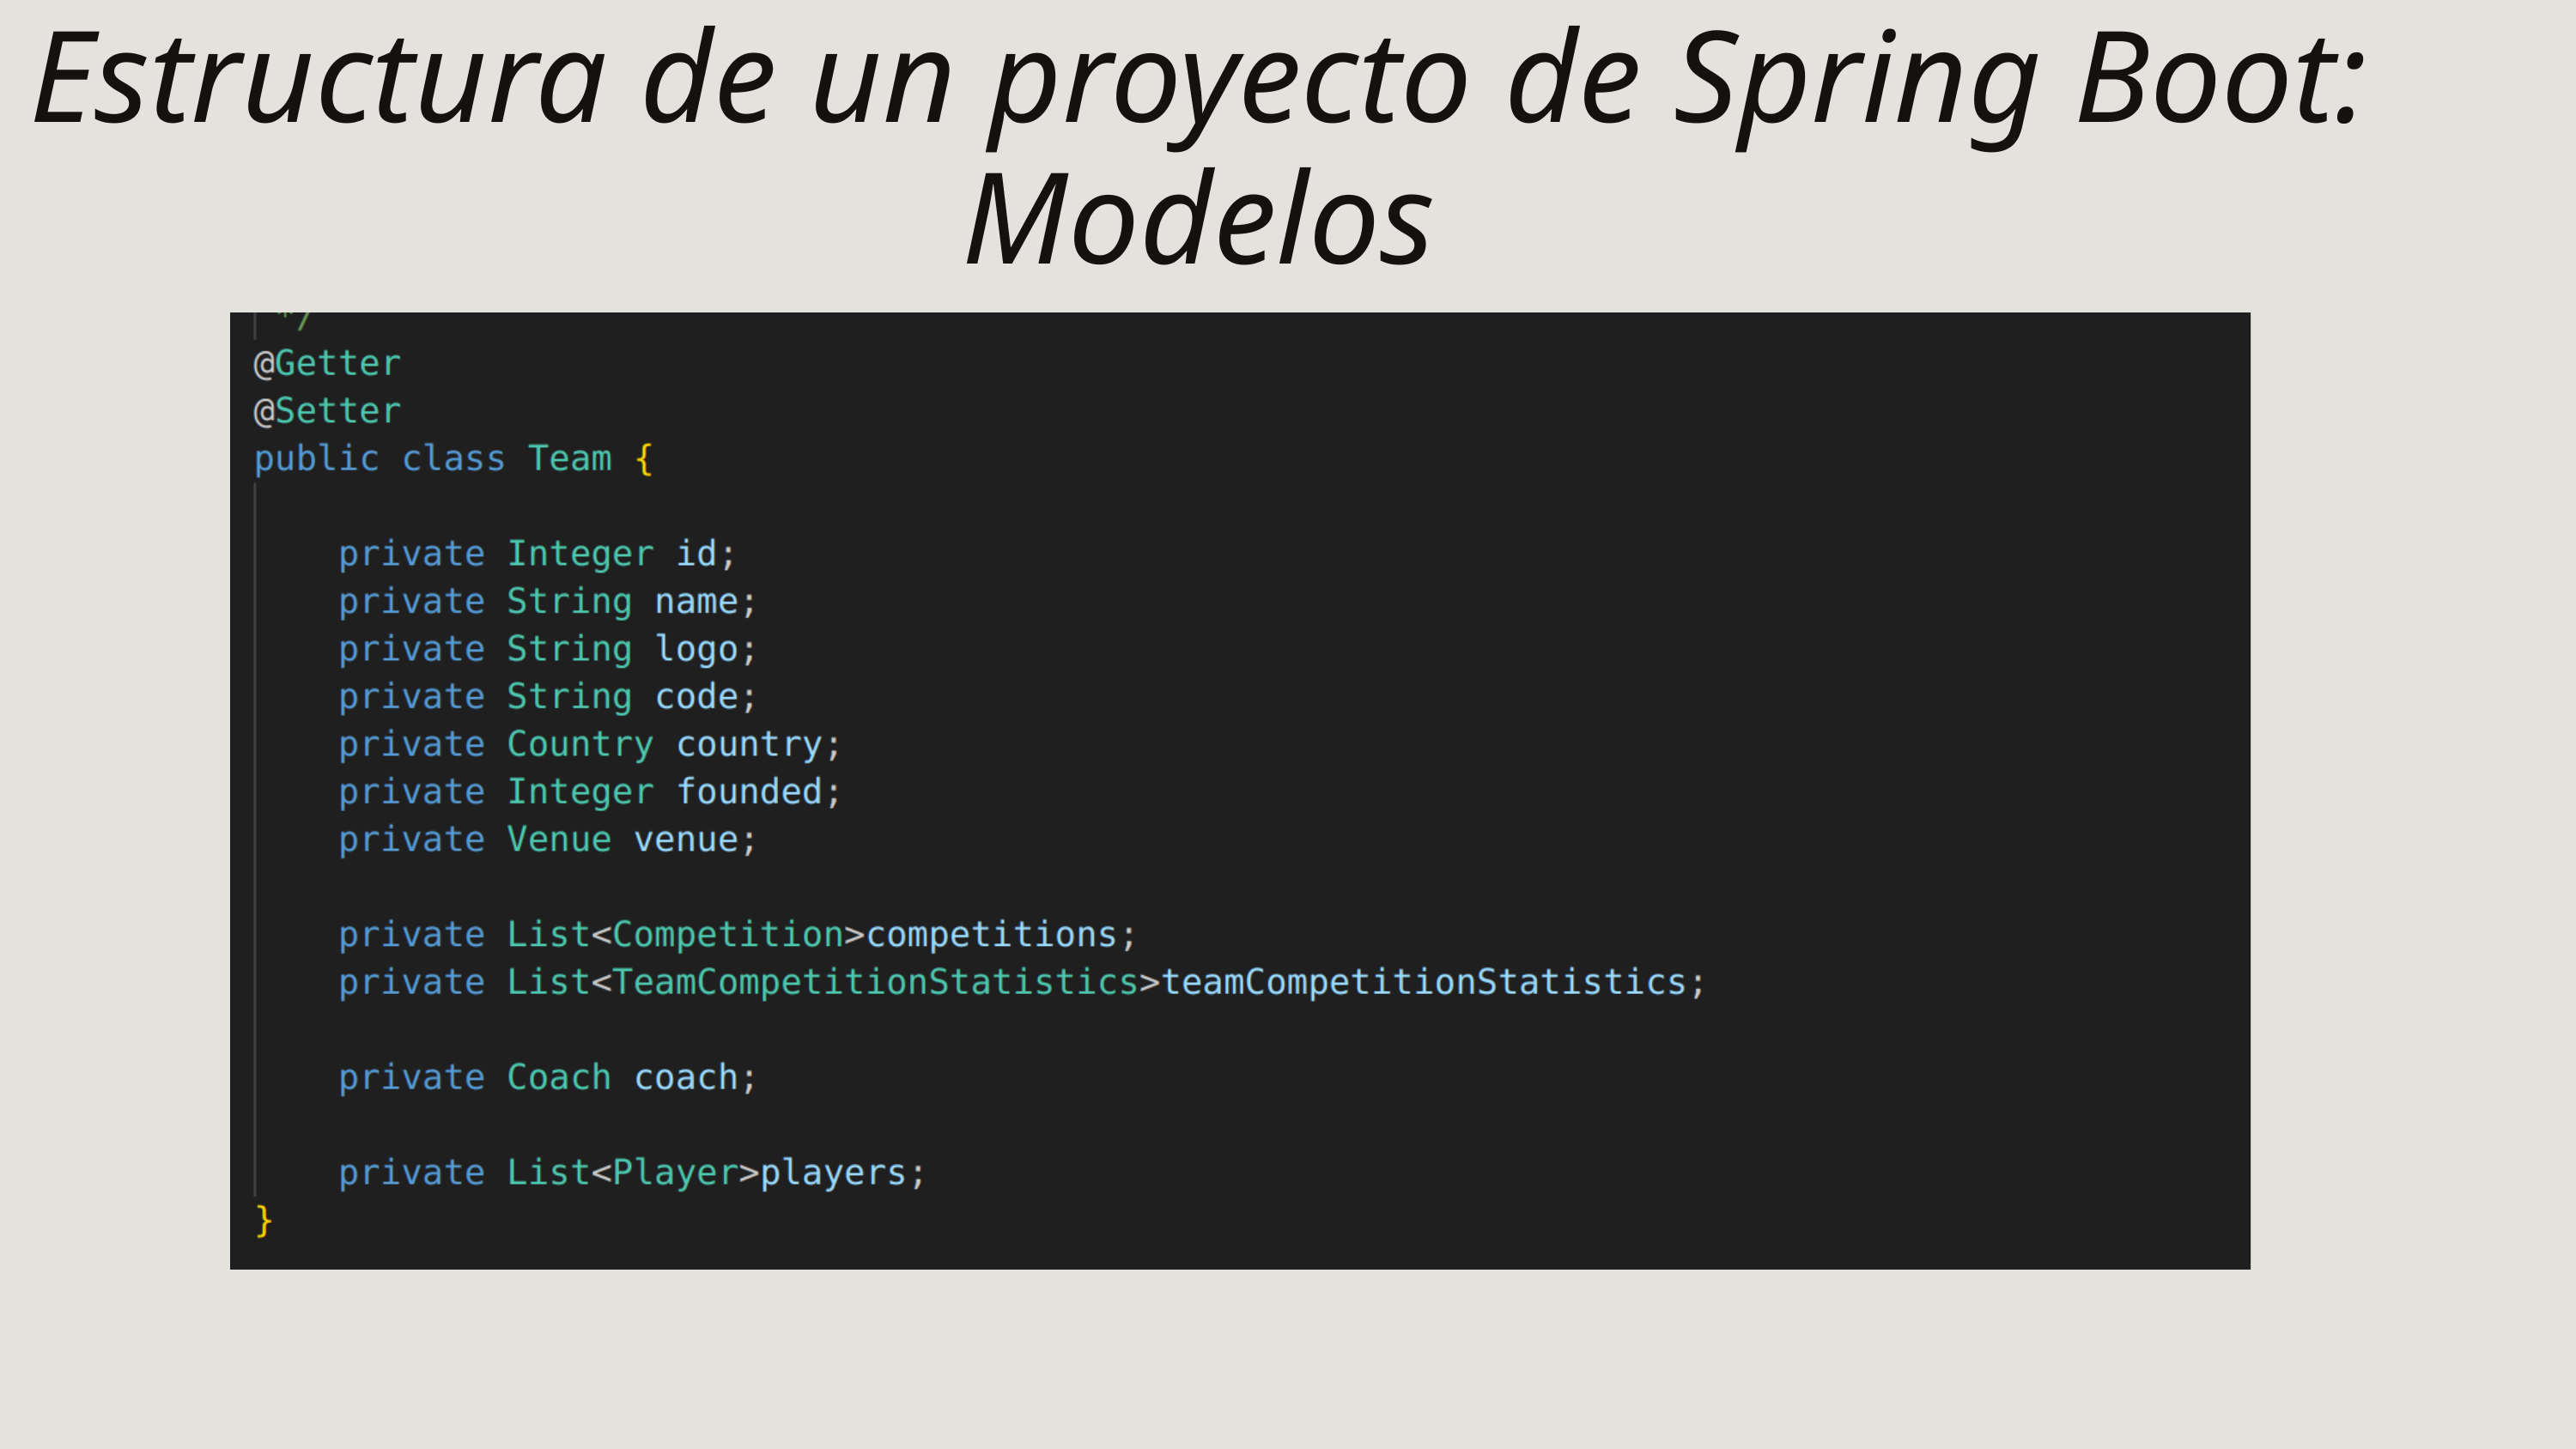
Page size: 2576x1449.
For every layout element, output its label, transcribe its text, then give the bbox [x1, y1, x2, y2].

text_box [230, 312, 2251, 1270]
text_box Estructura de un proyecto de Spring Boot: Modelos [0, 5, 2576, 290]
